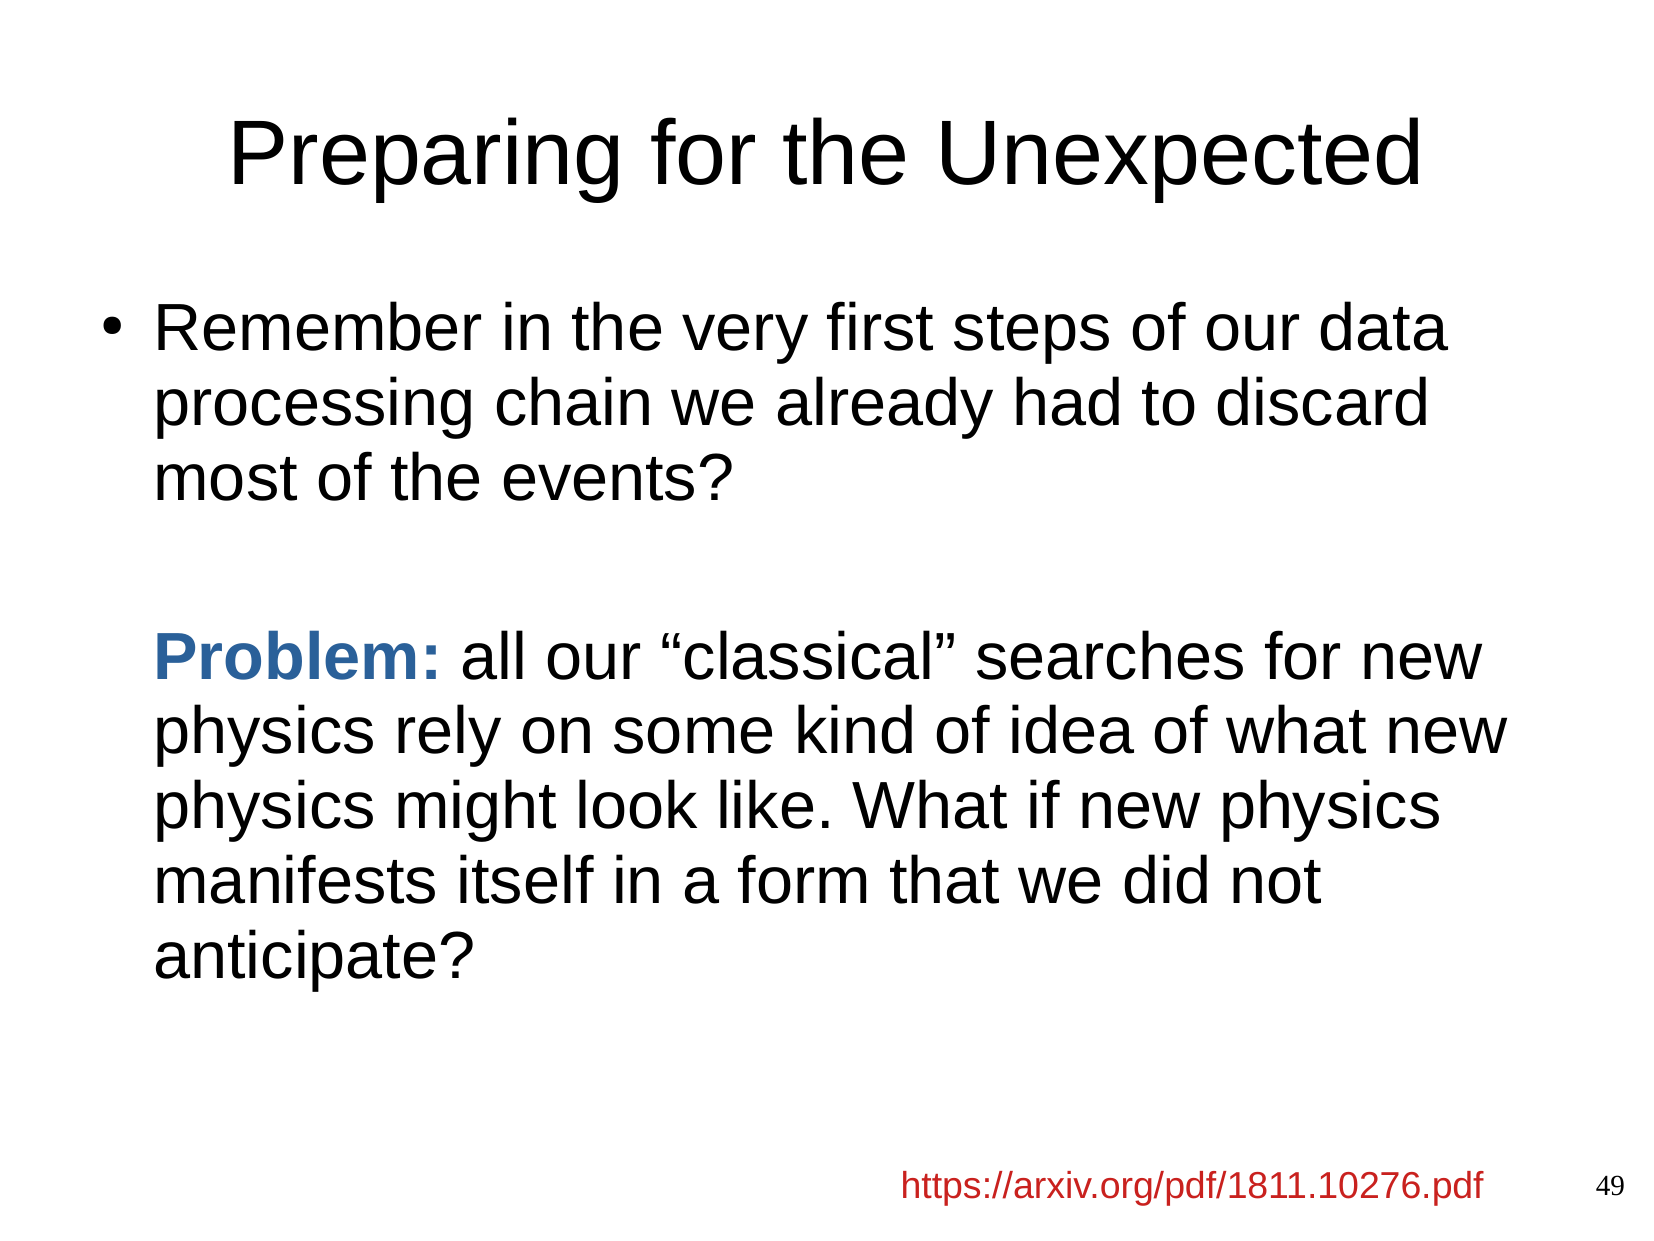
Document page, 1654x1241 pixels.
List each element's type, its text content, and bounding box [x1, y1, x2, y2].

title Preparing for the Unexpected [82, 49, 1571, 257]
list Remember in the very first steps of our data processing chain we already had to discard most of the events? Problem: all our “classical” searches for new physics rely on some kind of idea of what new physics might look like. What if new physics manifests itself in a form that we did not anticipate? [82, 290, 1571, 1010]
text_box https://arxiv.org/pdf/1811.10276.pdf [885, 1157, 1536, 1217]
